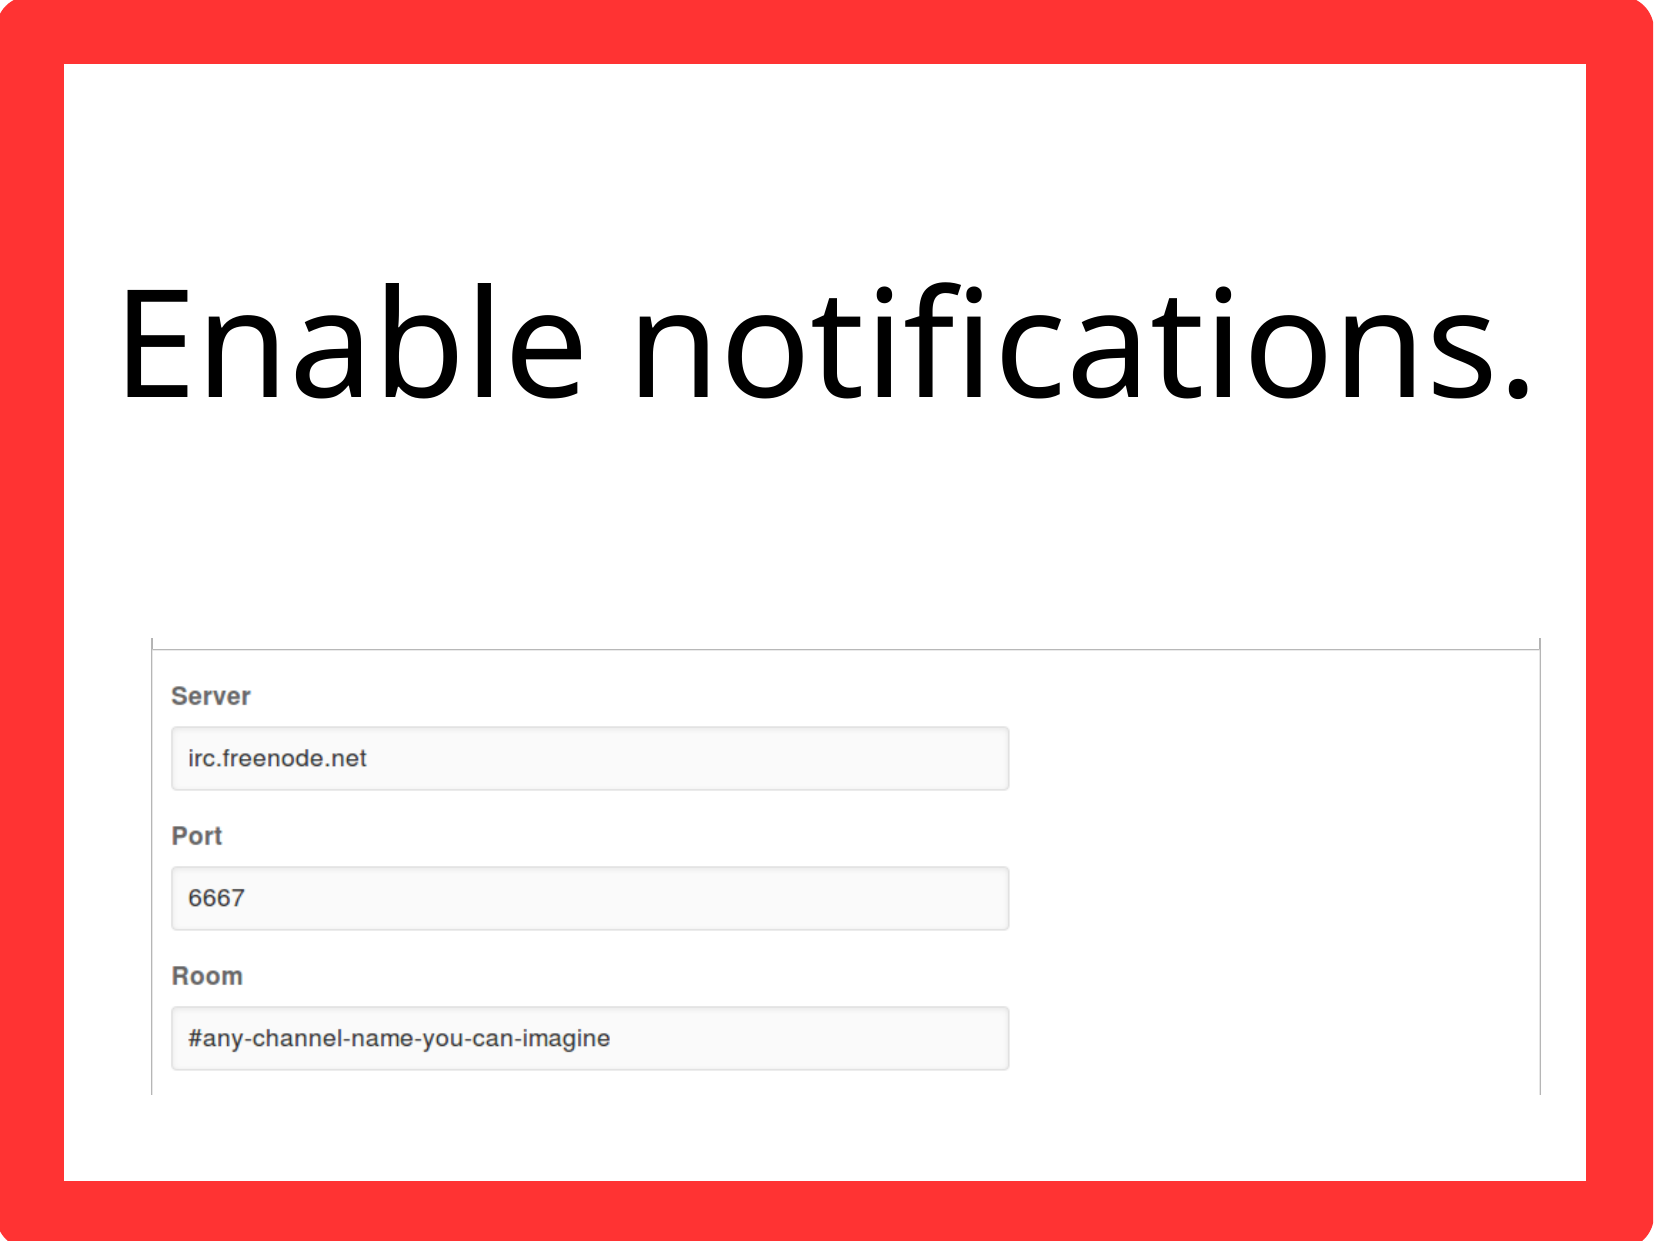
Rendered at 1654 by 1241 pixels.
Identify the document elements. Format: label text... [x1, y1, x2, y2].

picture [120, 638, 1561, 1096]
title Enable notifications. [82, 116, 1571, 562]
